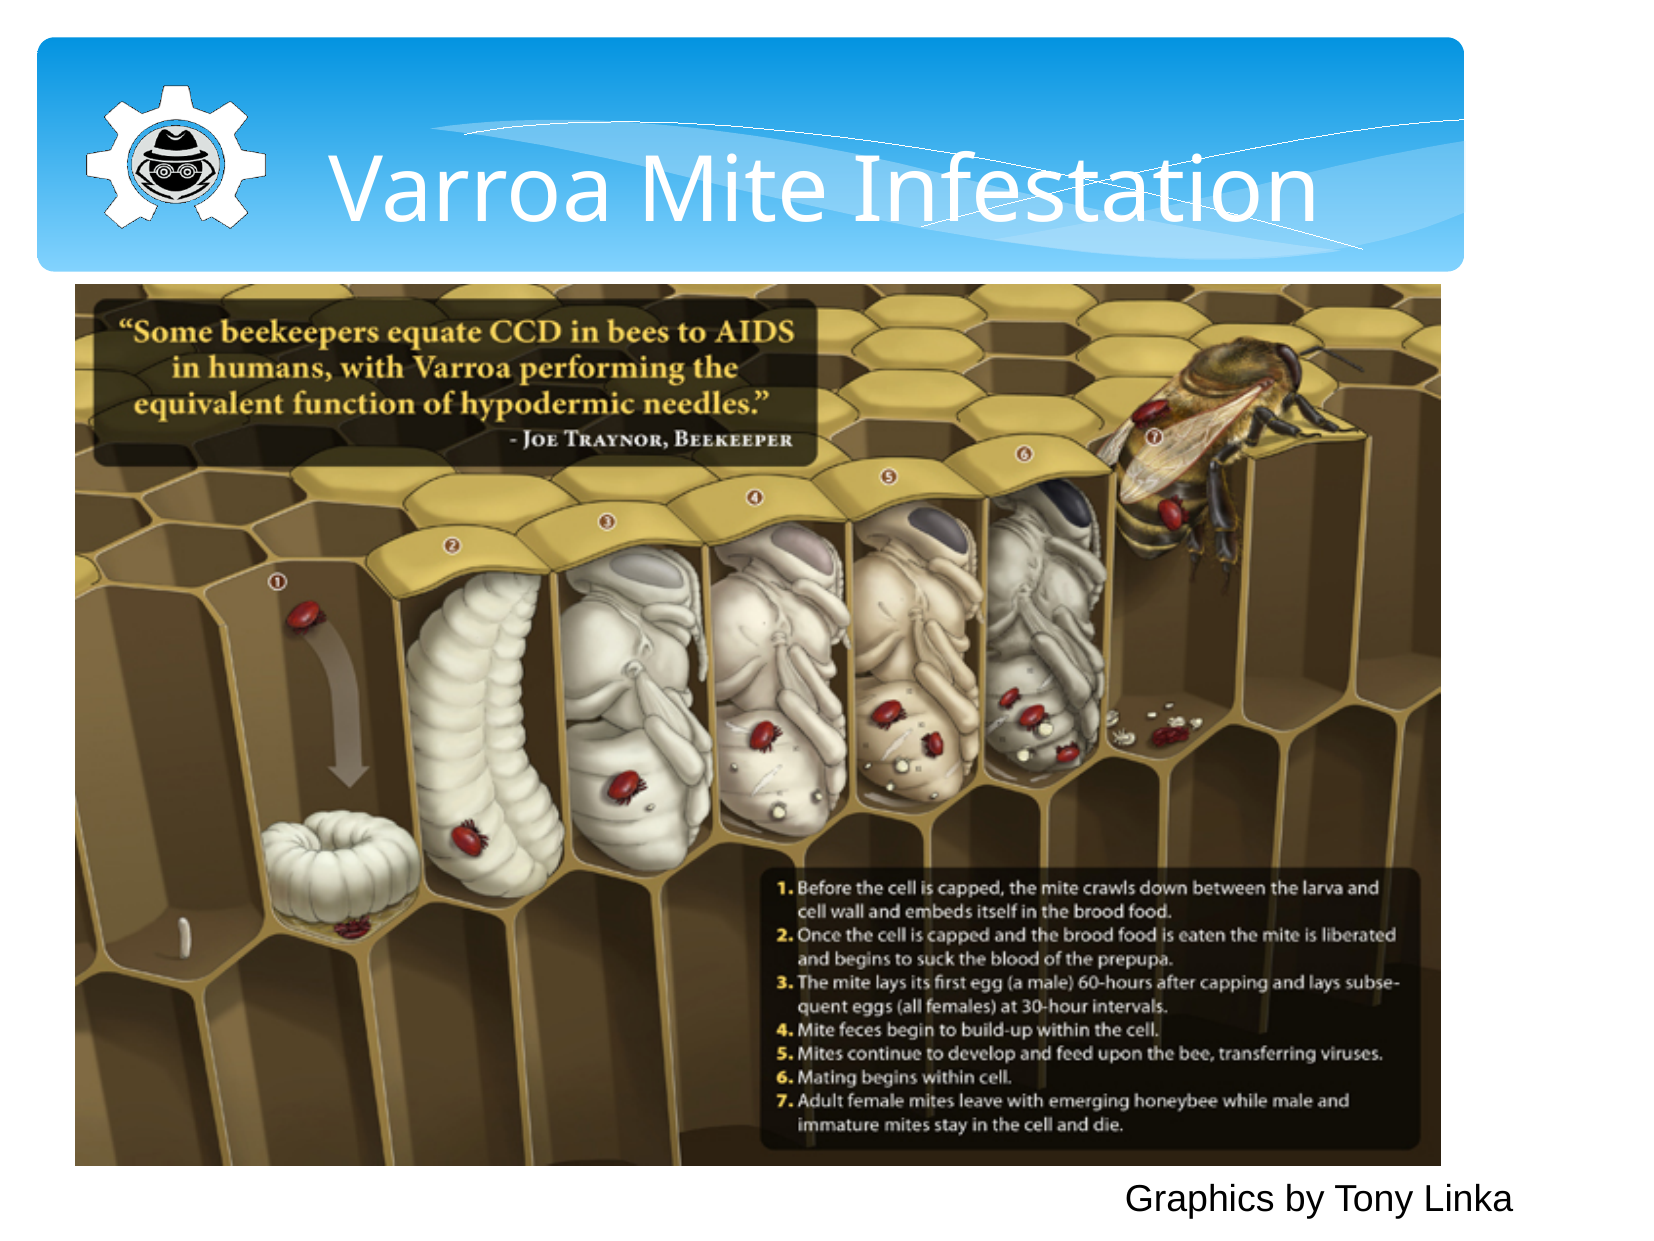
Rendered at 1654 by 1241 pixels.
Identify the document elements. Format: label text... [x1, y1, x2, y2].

picture [82, 74, 270, 240]
picture [75, 284, 1441, 1166]
text_box Graphics by Tony Linka [1109, 1169, 1620, 1234]
title Varroa Mite Infestation [179, 112, 1470, 258]
